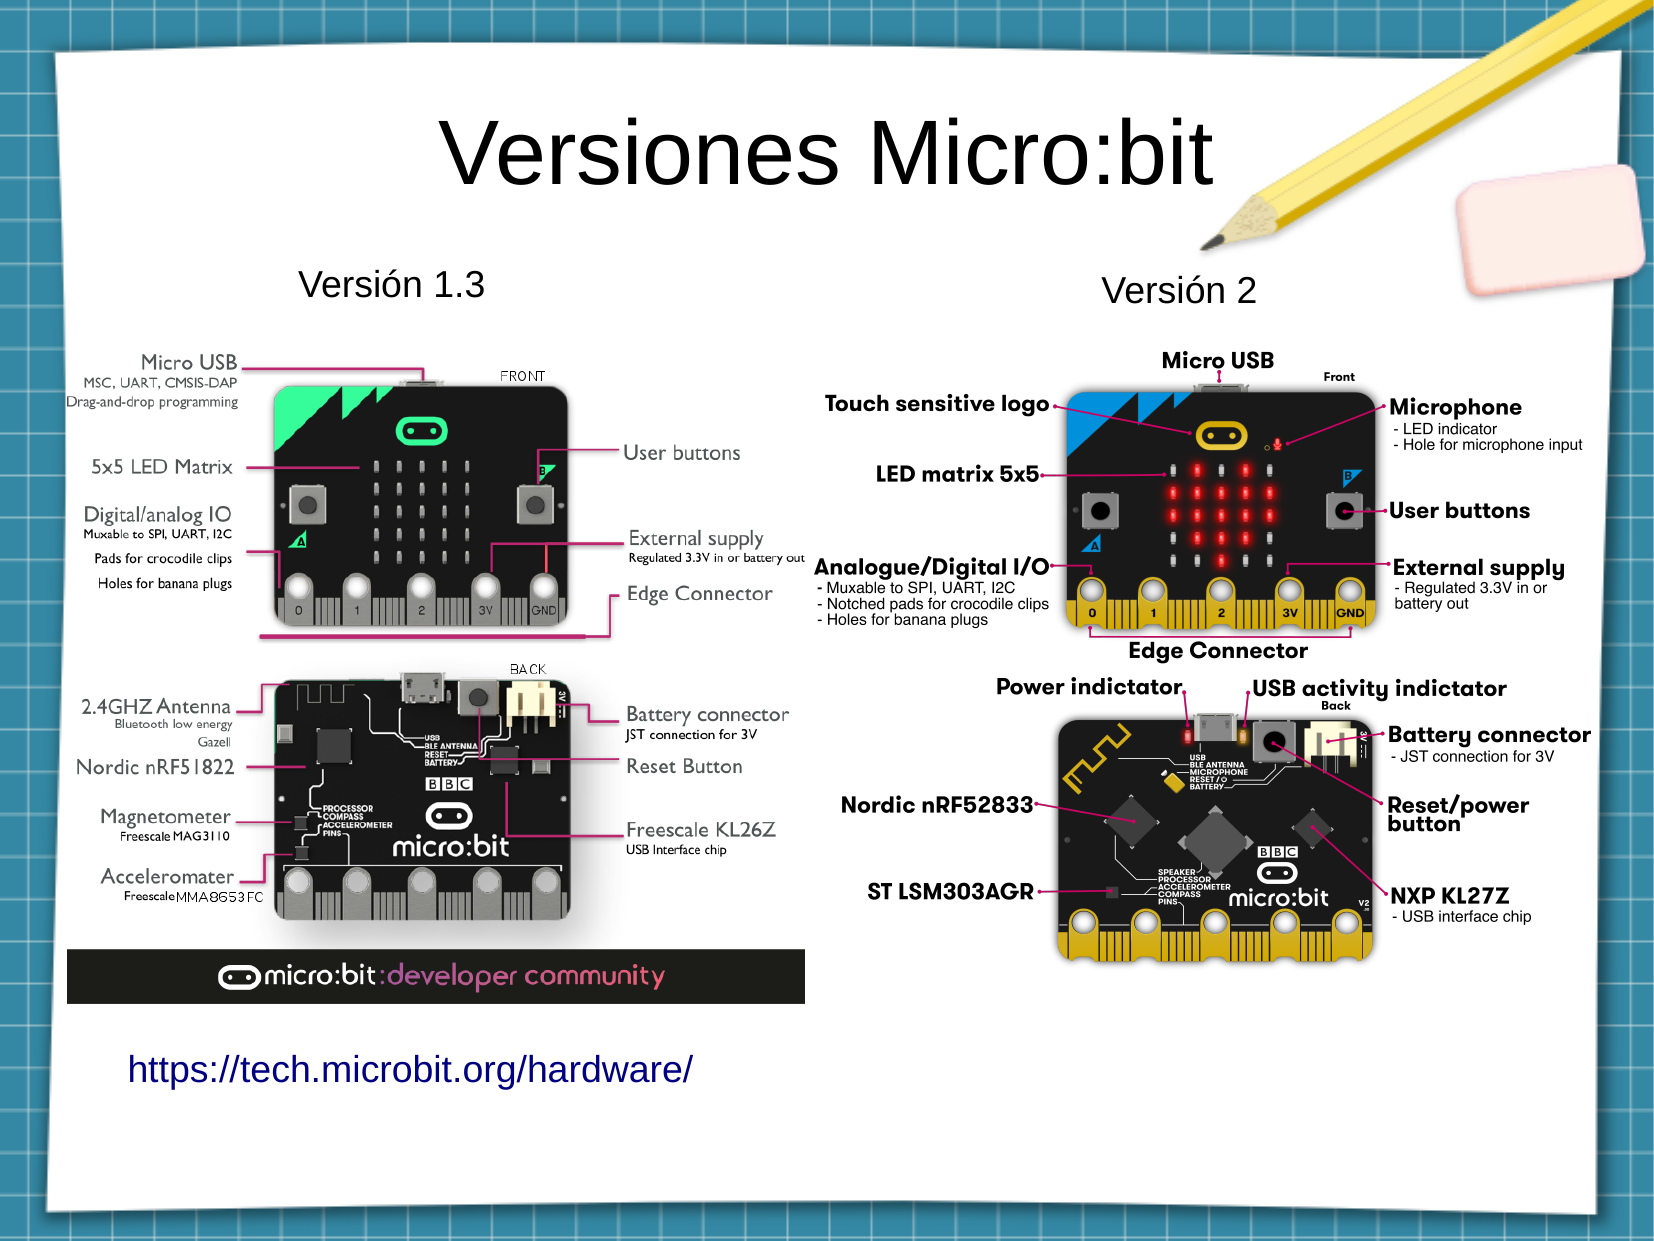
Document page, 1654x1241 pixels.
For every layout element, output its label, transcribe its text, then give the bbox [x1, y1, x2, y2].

text_box Versión 1.3 [283, 256, 532, 314]
text_box Versión 2 [1086, 262, 1335, 319]
text_box https://tech.microbit.org/hardware/ [112, 1041, 709, 1141]
title Versiones Micro:bit [82, 49, 1571, 257]
picture [0, 0, 1654, 1241]
